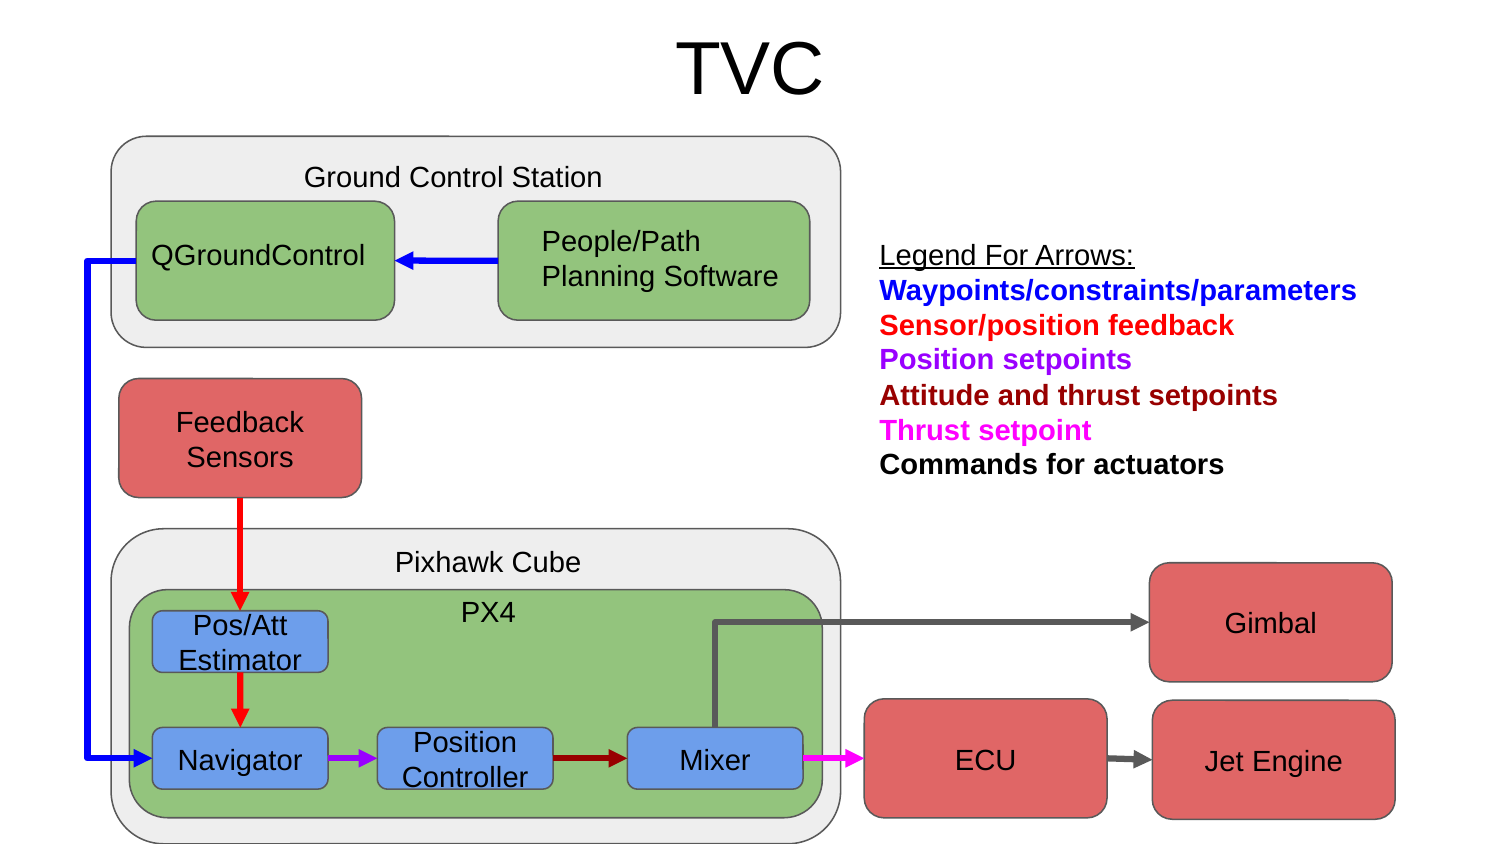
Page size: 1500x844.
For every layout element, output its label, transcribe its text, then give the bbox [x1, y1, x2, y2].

text_box Pos/Att Estimator [152, 610, 329, 673]
text_box Pixhawk Cube [377, 528, 599, 578]
text_box Legend For Arrows: Waypoints/constraints/parameters Sensor/position feedback Position setpoints Attitude and thrust setpoints Thrust setpoint Commands for actuators [864, 221, 1413, 476]
text_box [241, 528, 841, 757]
text_box Ground Control Station [288, 143, 642, 191]
text_box PX4 [366, 578, 610, 626]
text_box Mixer [627, 727, 804, 790]
text_box [718, 625, 841, 755]
text_box Feedback Sensors [118, 378, 362, 498]
text_box Gimbal [1149, 562, 1393, 682]
text_box [111, 759, 841, 844]
text_box ECU [864, 698, 1108, 818]
text_box [111, 136, 841, 348]
text_box People/Path Planning Software [526, 206, 810, 287]
text_box Position Controller [377, 727, 554, 790]
text_box QGroundControl [136, 221, 395, 301]
text_box Navigator [152, 727, 329, 790]
text_box TVC [320, 4, 1180, 118]
text_box Jet Engine [1152, 700, 1396, 820]
text_box [111, 528, 239, 757]
